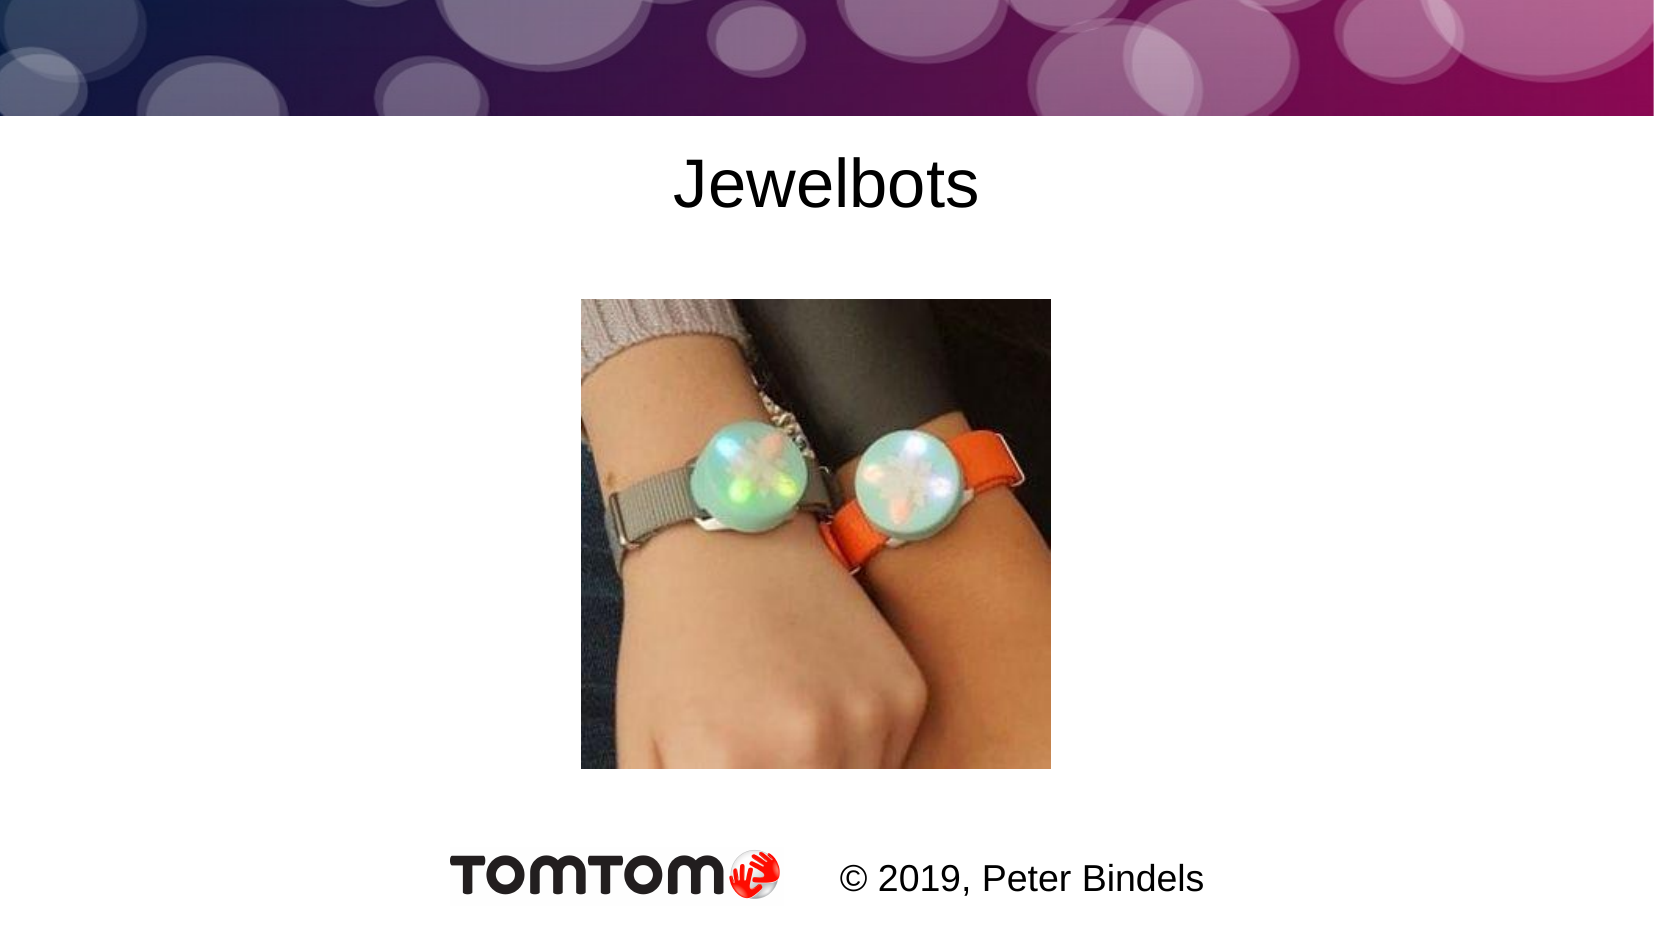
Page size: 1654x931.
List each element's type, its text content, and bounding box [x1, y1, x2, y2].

picture [0, 0, 1654, 116]
picture [450, 847, 784, 906]
title Jewelbots [82, 119, 1571, 249]
picture [581, 299, 1051, 769]
